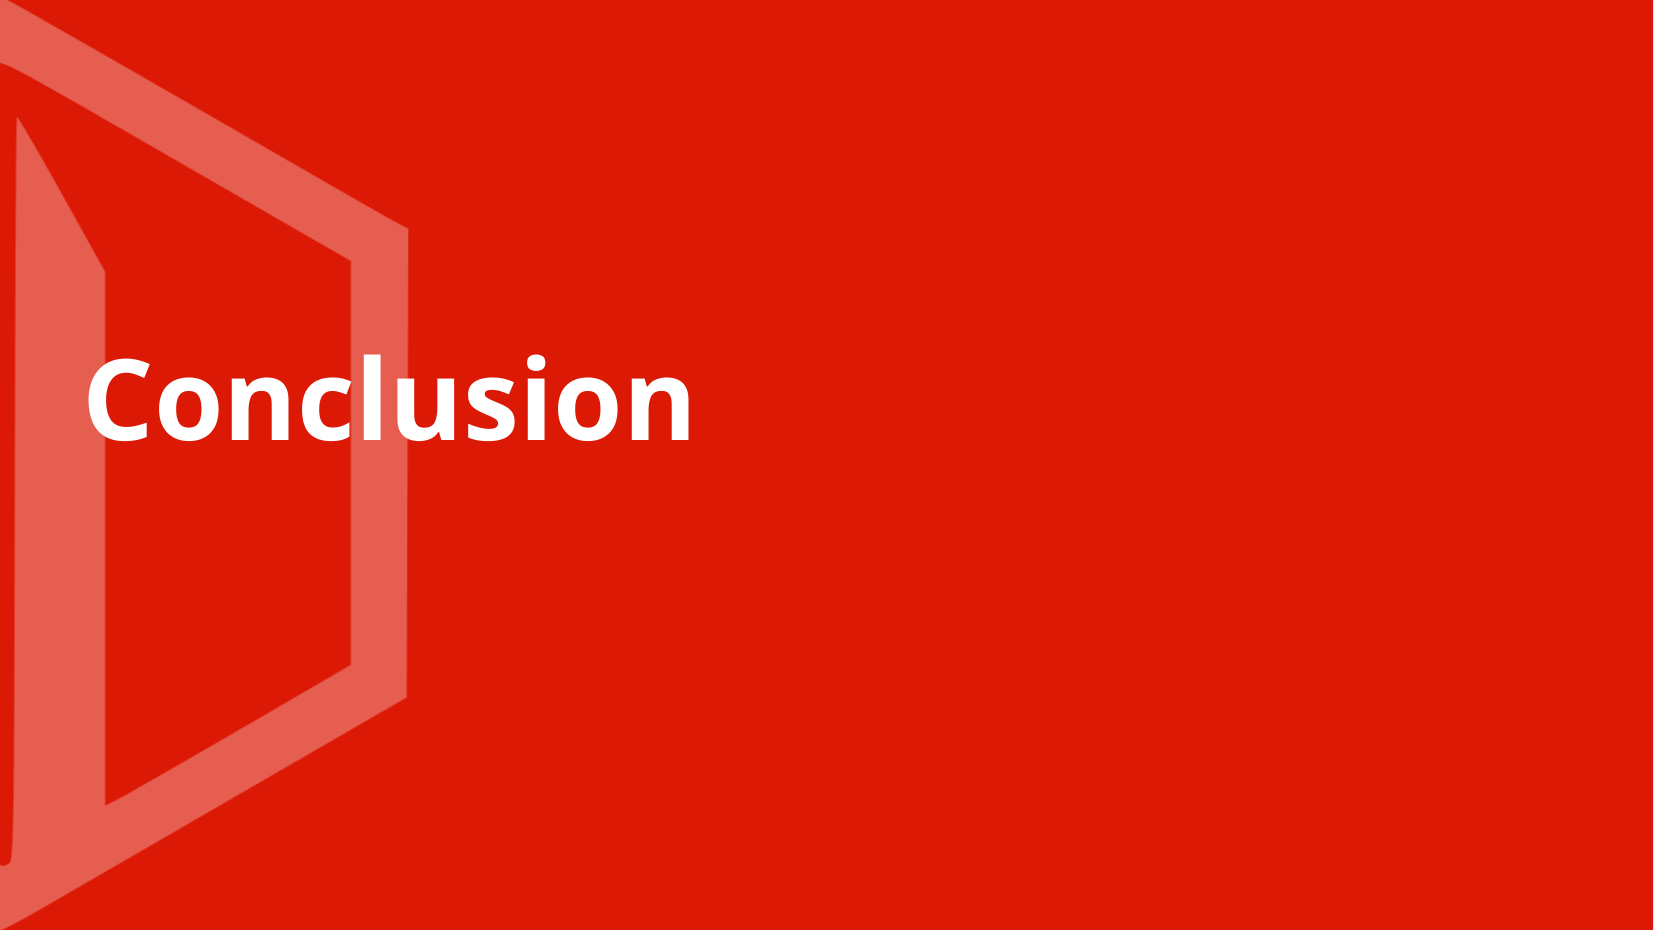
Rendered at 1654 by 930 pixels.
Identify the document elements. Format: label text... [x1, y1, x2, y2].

picture [0, 0, 1654, 930]
subtitle Conclusion [82, 36, 1571, 758]
